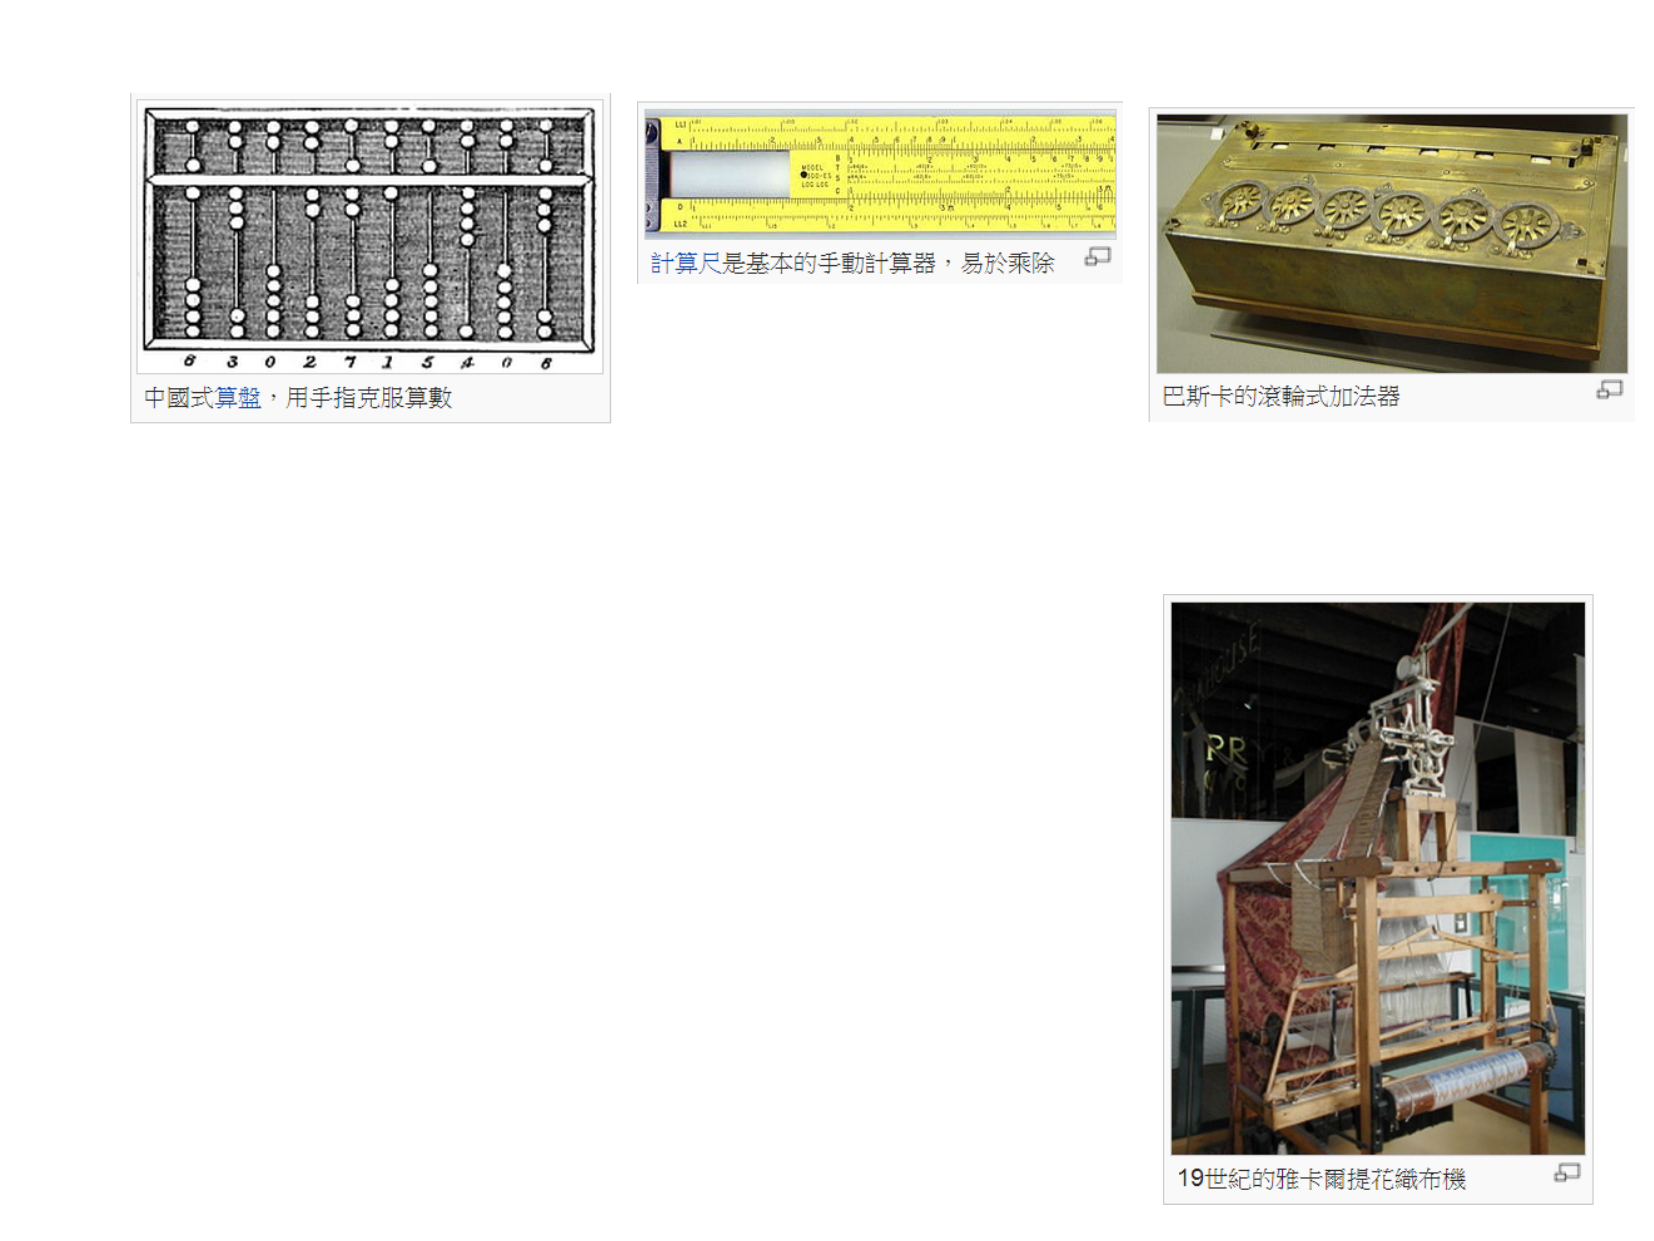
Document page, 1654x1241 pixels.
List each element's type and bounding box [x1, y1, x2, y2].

picture [637, 99, 1123, 284]
picture [1145, 106, 1635, 422]
picture [1163, 594, 1595, 1205]
picture [129, 93, 615, 426]
